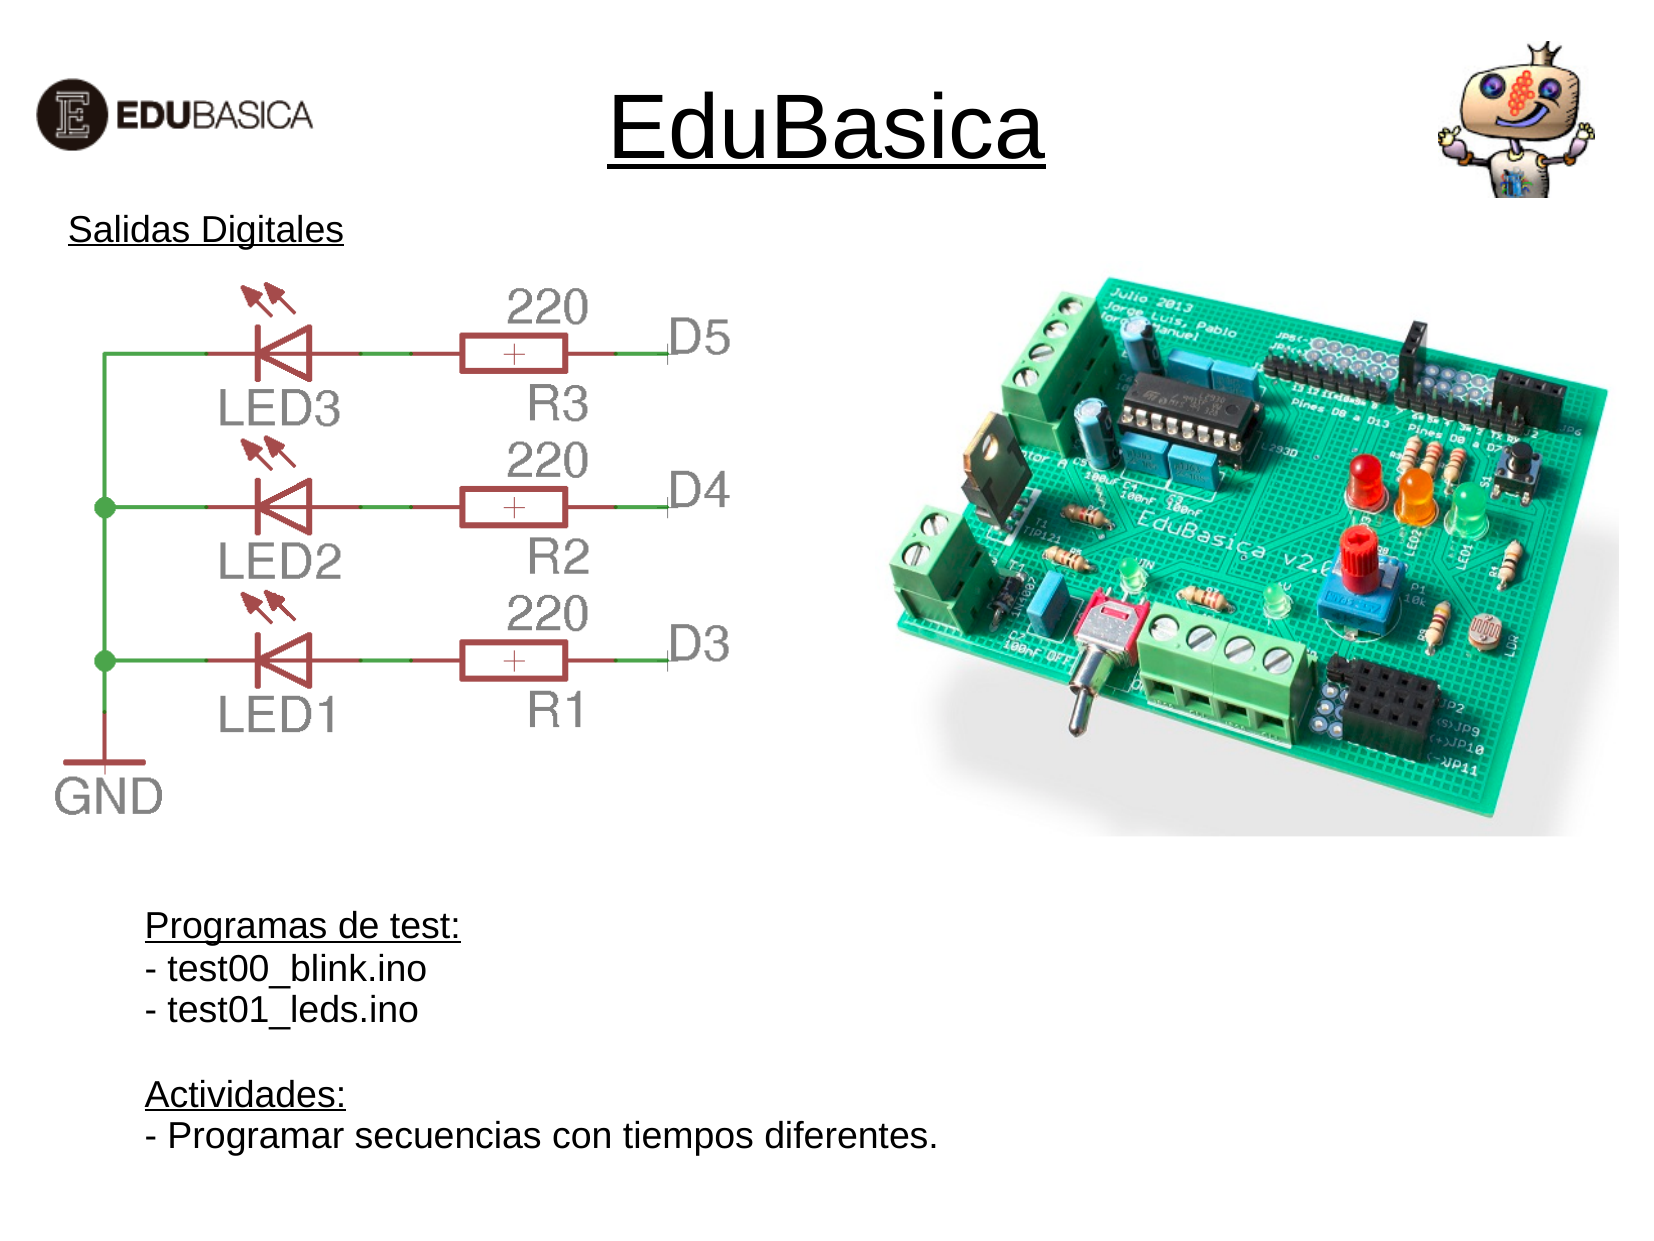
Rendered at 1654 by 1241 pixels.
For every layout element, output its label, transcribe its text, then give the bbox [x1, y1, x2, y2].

text_box Salidas Digitales [53, 200, 360, 258]
title EduBasica [82, 23, 1571, 231]
picture [1438, 41, 1595, 198]
picture [875, 261, 1619, 839]
text_box Programas de test: - test00_blink.ino - test01_leds.ino Actividades: - Programar secuencias con tiempos diferentes. [129, 897, 955, 1165]
picture [41, 268, 780, 829]
picture [35, 77, 316, 154]
